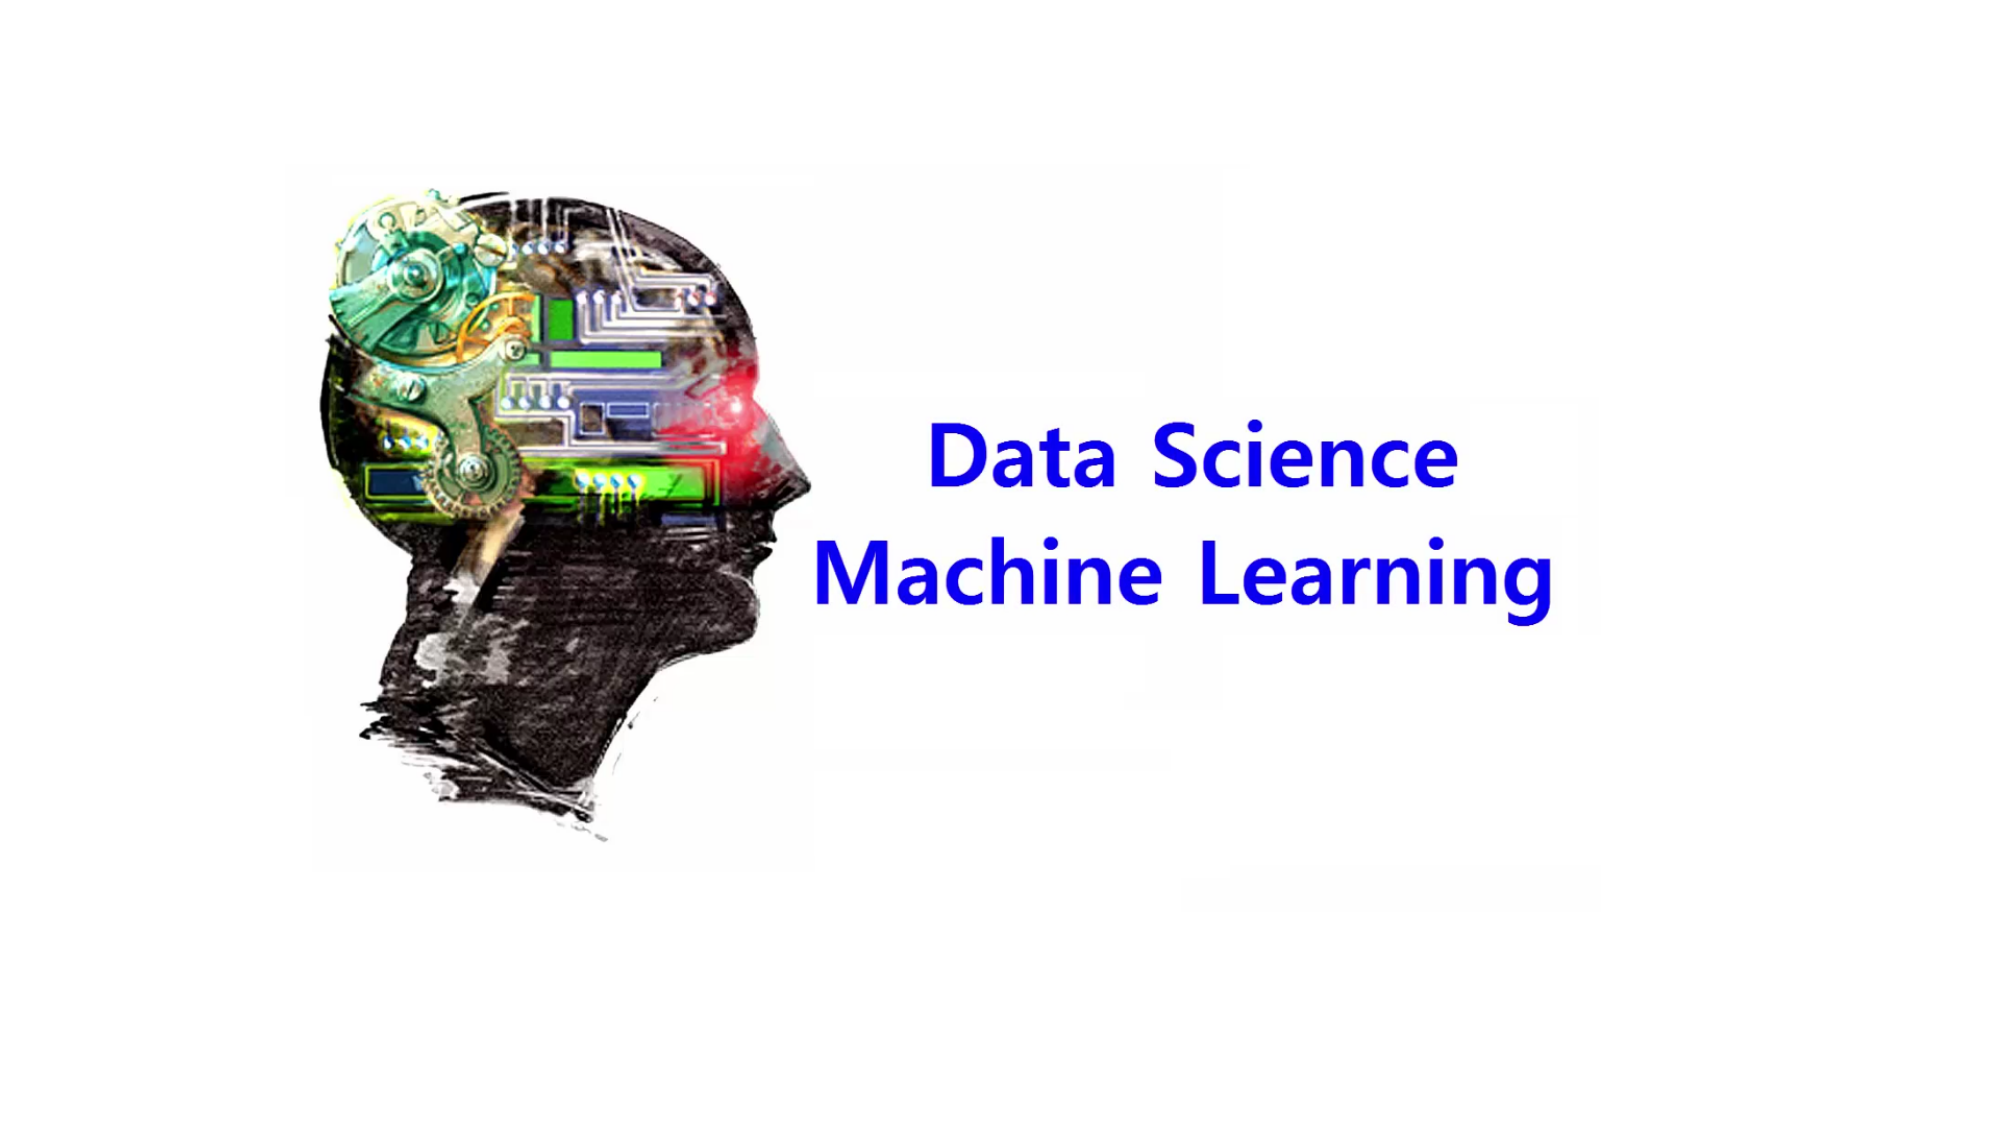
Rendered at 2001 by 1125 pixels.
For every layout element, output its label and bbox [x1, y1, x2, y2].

picture [285, 164, 1601, 912]
